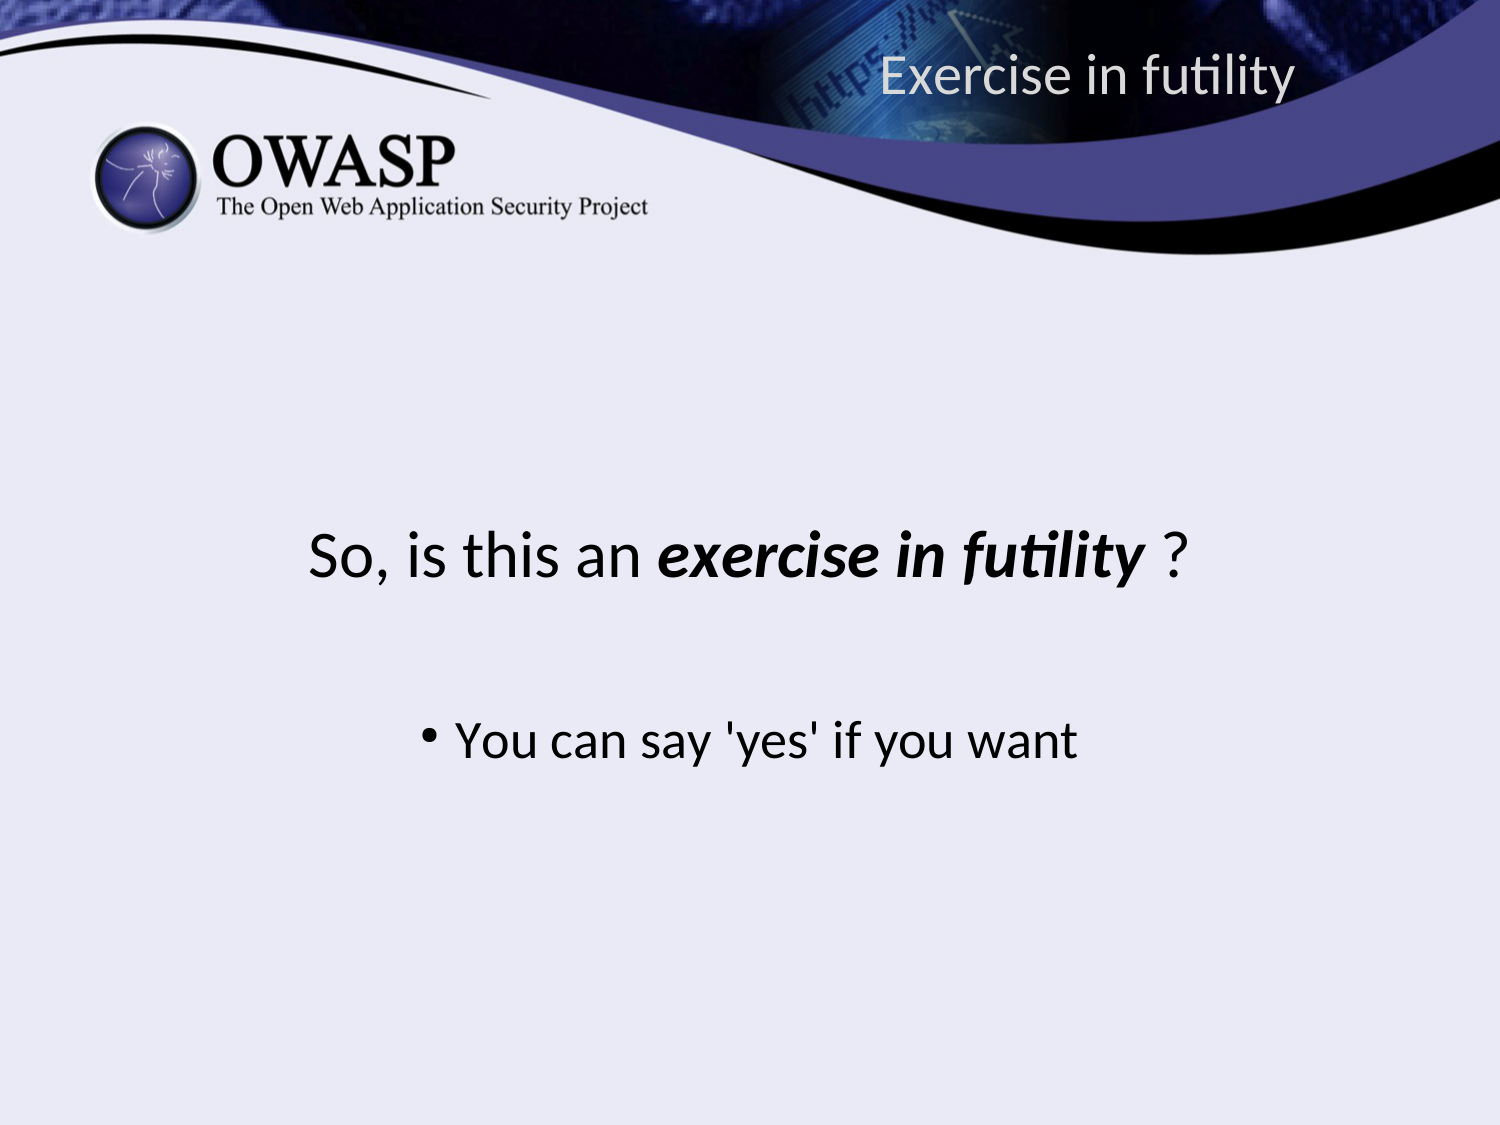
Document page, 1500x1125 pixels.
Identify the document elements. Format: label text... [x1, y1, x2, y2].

subtitle So, is this an exercise in futility ? You can say 'yes' if you want [75, 262, 1426, 1018]
picture [0, 0, 1500, 1125]
title Exercise in futility [699, 0, 1476, 149]
